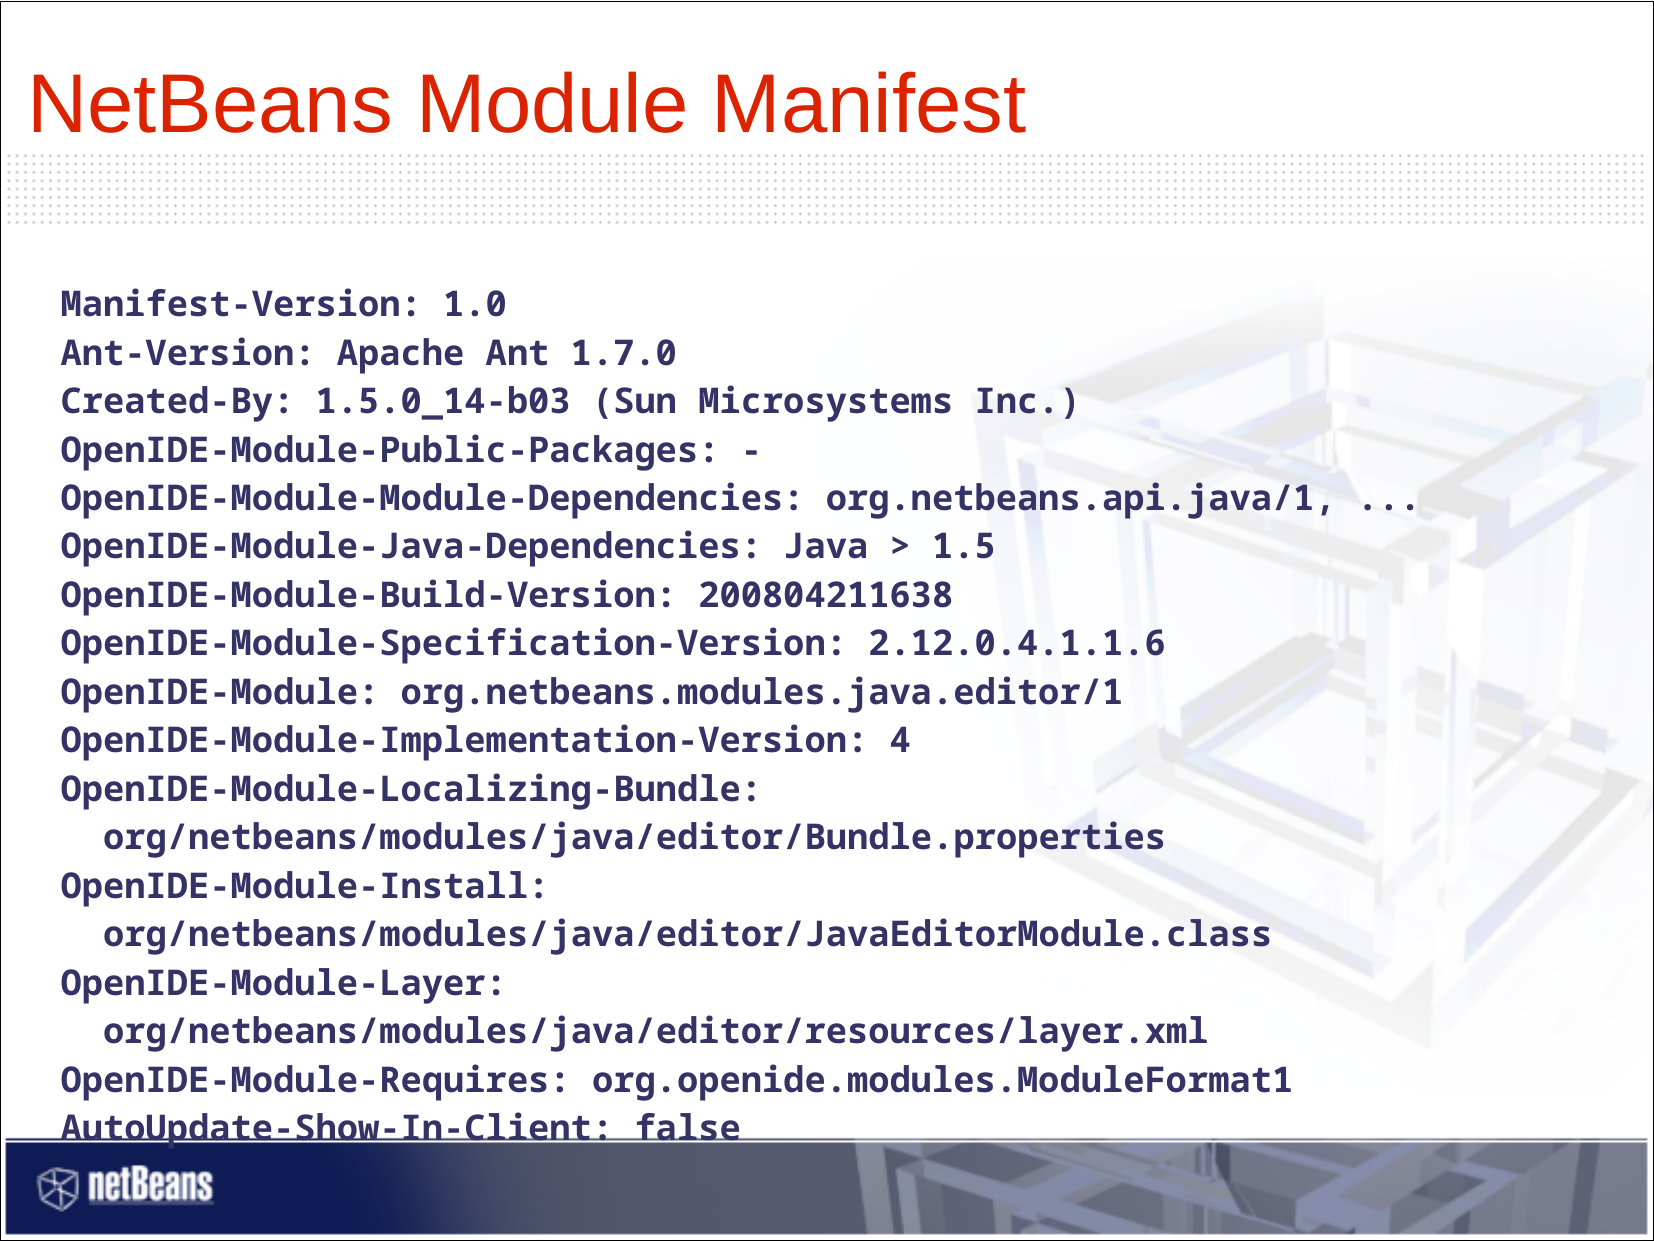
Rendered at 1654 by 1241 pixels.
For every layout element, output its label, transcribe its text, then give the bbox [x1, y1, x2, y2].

picture [1, 2, 1653, 1240]
list Manifest-Version: 1.0 Ant-Version: Apache Ant 1.7.0 Created-By: 1.5.0_14-b03 (Sun Microsystems Inc.) OpenIDE-Module-Public-Packages: - OpenIDE-Module-Module-Dependencies: org.netbeans.api.java/1, ... OpenIDE-Module-Java-Dependencies: Java > 1.5 OpenIDE-Module-Build-Version: 200804211638 OpenIDE-Module-Specification-Version: 2.12.0.4.1.1.6 OpenIDE-Module: org.netbeans.modules.java.editor/1 OpenIDE-Module-Implementation-Version: 4 OpenIDE-Module-Localizing-Bundle: org/netbeans/modules/java/editor/Bundle.properties OpenIDE-Module-Install: org/netbeans/modules/java/editor/JavaEditorModule.class OpenIDE-Module-Layer: org/netbeans/modules/java/editor/resources/layer.xml OpenIDE-Module-Requires: org.openide.modules.ModuleFormat1 AutoUpdate-Show-In-Client: false [60, 278, 1571, 1132]
title NetBeans Module Manifest [27, 0, 1627, 208]
